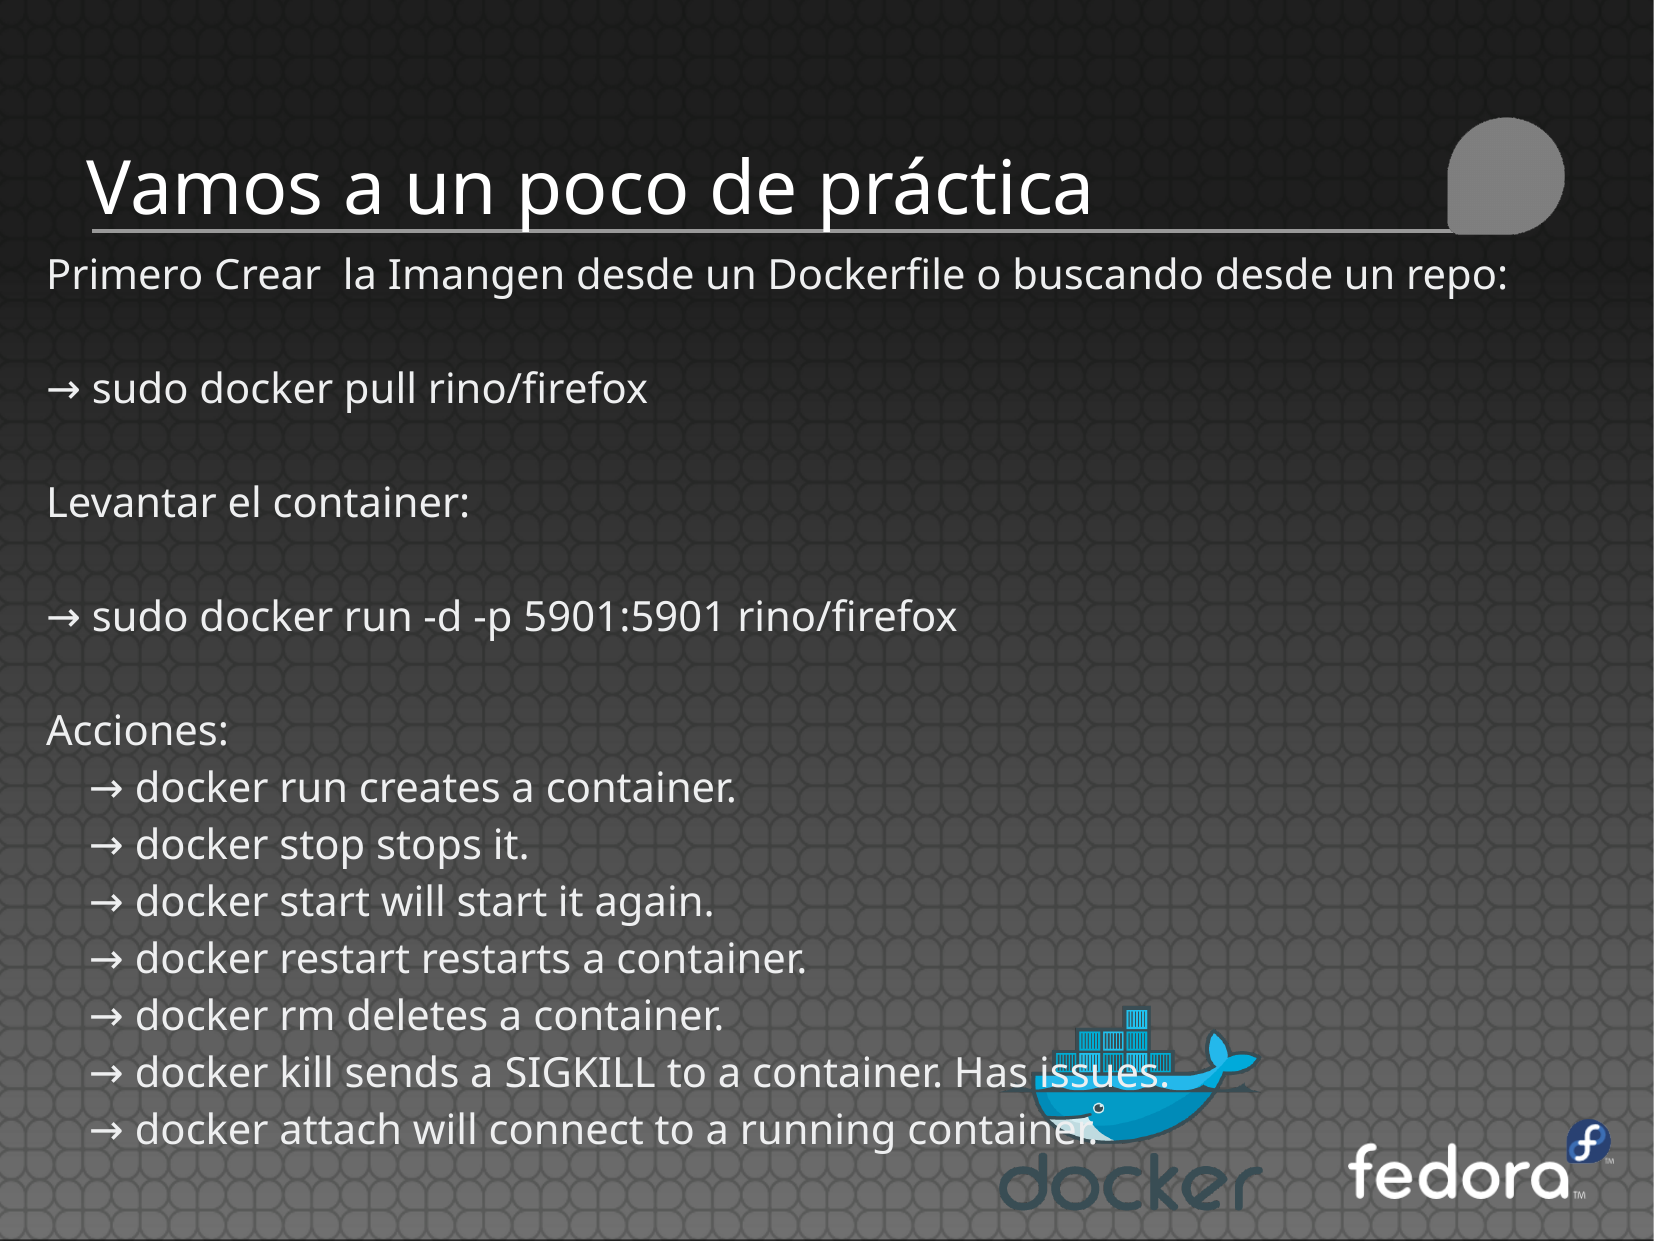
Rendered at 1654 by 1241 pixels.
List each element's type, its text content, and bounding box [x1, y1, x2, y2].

title Vamos a un poco de práctica [86, 117, 1576, 237]
picture [0, 0, 1654, 1241]
text_box Primero Crear la Imangen desde un Dockerfile o buscando desde un repo: → sudo docker pull rino/firefox Levantar el container: → sudo docker run -d -p 5901:5901 rino/firefox Acciones: → docker run creates a container. → docker stop stops it. → docker start will start it again. → docker restart restarts a container. → docker rm deletes a container. → docker kill sends a SIGKILL to a container. Has issues. → docker attach will connect to a running container. [31, 237, 1621, 1216]
